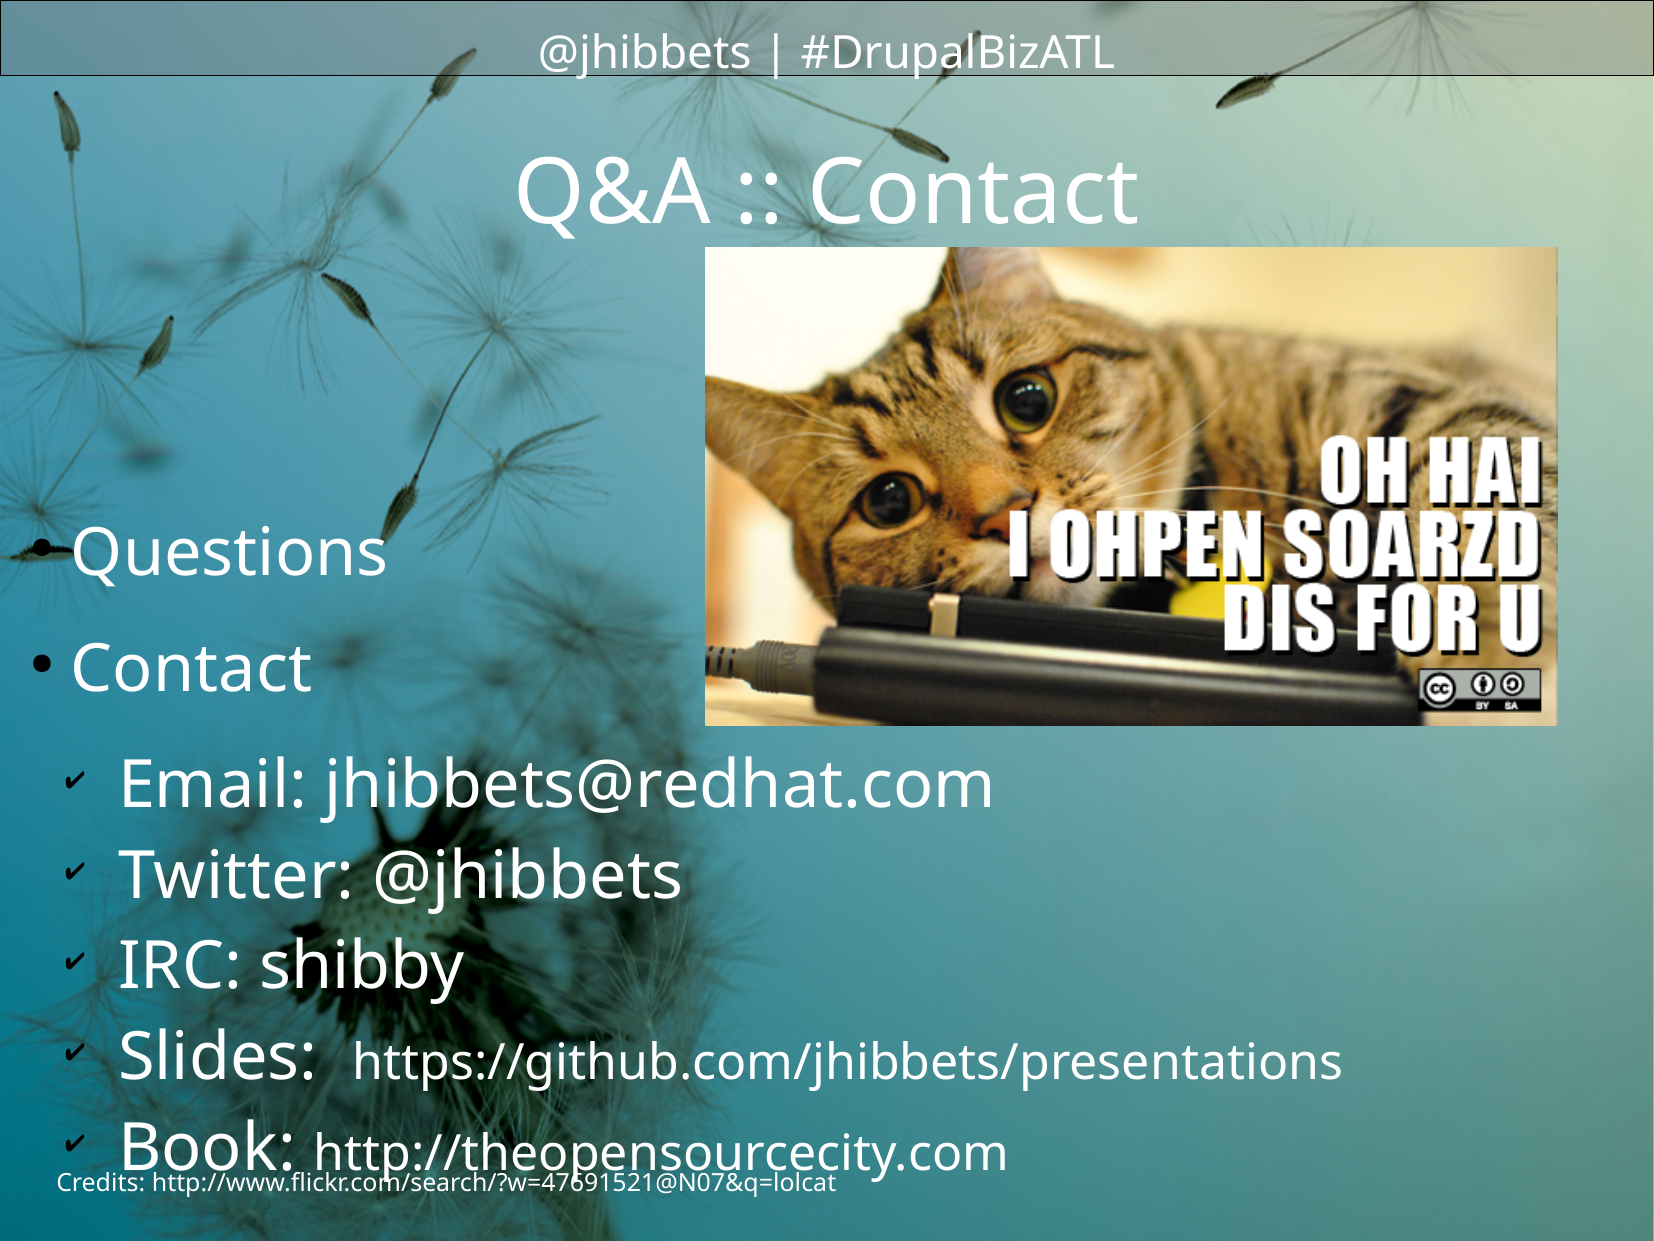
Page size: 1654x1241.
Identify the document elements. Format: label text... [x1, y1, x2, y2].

subtitle Questions Contact Email: jhibbets@redhat.com Twitter: @jhibbets IRC: shibby Slides: https://github.com/jhibbets/presentations Book: http://theopensourcecity.com [30, 561, 1636, 1134]
picture [0, 76, 1654, 1241]
text_box Credits: http://www.flickr.com/search/?w=47691521@N07&q=lolcat [41, 1157, 869, 1201]
title Q&A :: Contact [82, 84, 1571, 292]
